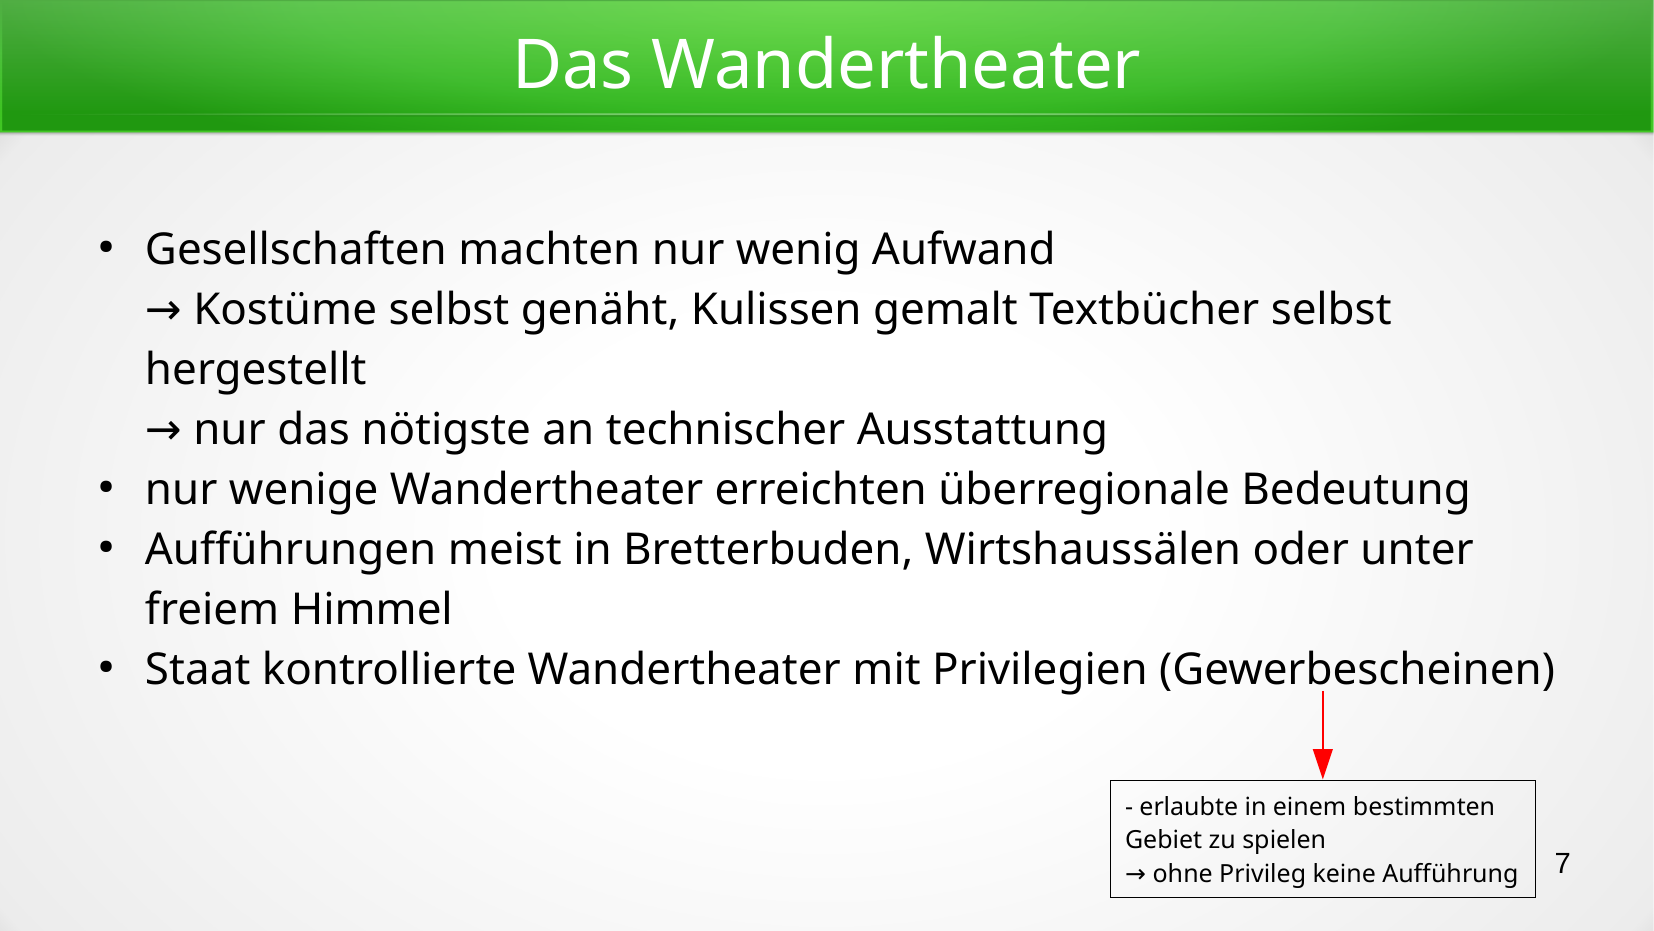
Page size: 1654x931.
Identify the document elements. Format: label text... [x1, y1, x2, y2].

text_box - erlaubte in einem bestimmten Gebiet zu spielen → ohne Privileg keine Aufführung [1110, 780, 1536, 898]
list Gesellschaften machten nur wenig Aufwand → Kostüme selbst genäht, Kulissen gemalt Textbücher selbst hergestellt → nur das nötigste an technischer Ausstattung nur wenige Wandertheater erreichten überregionale Bedeutung Aufführungen meist in Bretterbuden, Wirtshaussälen oder unter freiem Himmel Staat kontrollierte Wandertheater mit Privilegien (Gewerbescheinen) [82, 217, 1571, 758]
picture [0, 0, 1654, 931]
title Das Wandertheater [82, 8, 1571, 116]
